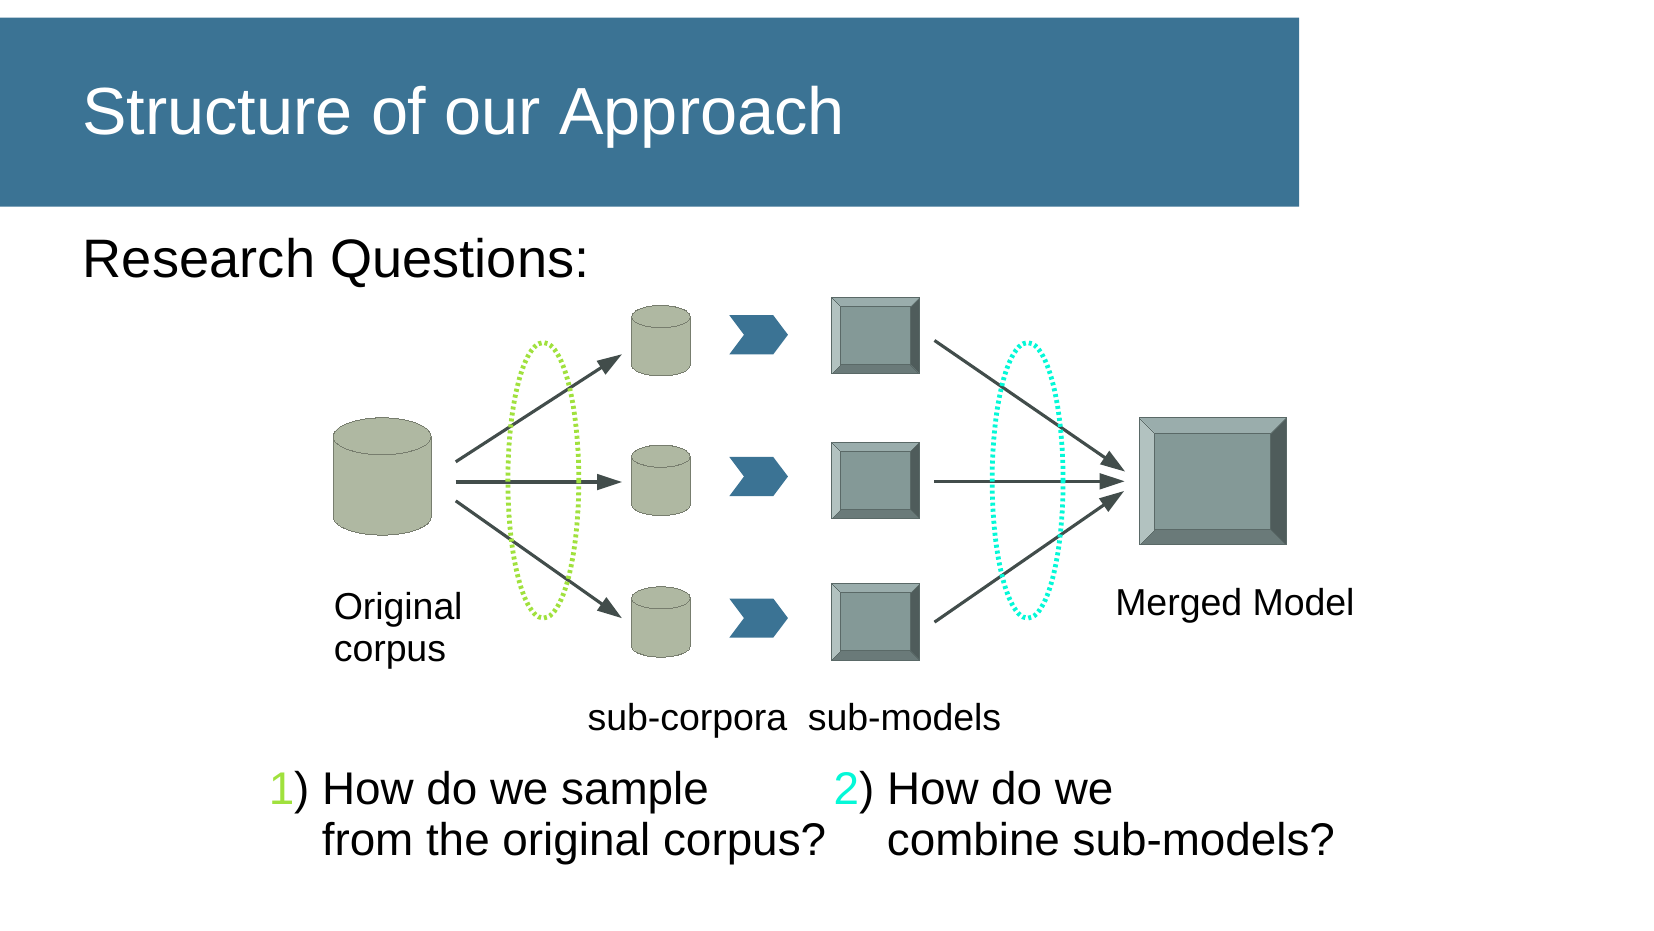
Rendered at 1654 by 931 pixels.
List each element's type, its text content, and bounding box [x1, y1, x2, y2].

text_box 1) How do we sample from the original corpus? [253, 755, 851, 924]
text_box [729, 315, 788, 355]
text_box Merged Model [1100, 574, 1370, 631]
text_box [729, 598, 788, 638]
text_box sub-models [793, 689, 1016, 747]
text_box [631, 445, 691, 516]
text_box [631, 305, 691, 376]
text_box sub-corpora [573, 689, 793, 747]
text_box [333, 417, 432, 536]
text_box Original corpus [319, 579, 478, 720]
text_box [631, 586, 691, 658]
text_box [729, 456, 788, 497]
text_box [833, 442, 920, 519]
text_box [833, 297, 920, 374]
text_box [1141, 417, 1287, 545]
text_box 2) How do we combine sub-models? [851, 755, 1359, 924]
list Research Questions: [82, 224, 1571, 764]
text_box [832, 583, 920, 661]
title Structure of our Approach [82, 35, 1234, 189]
